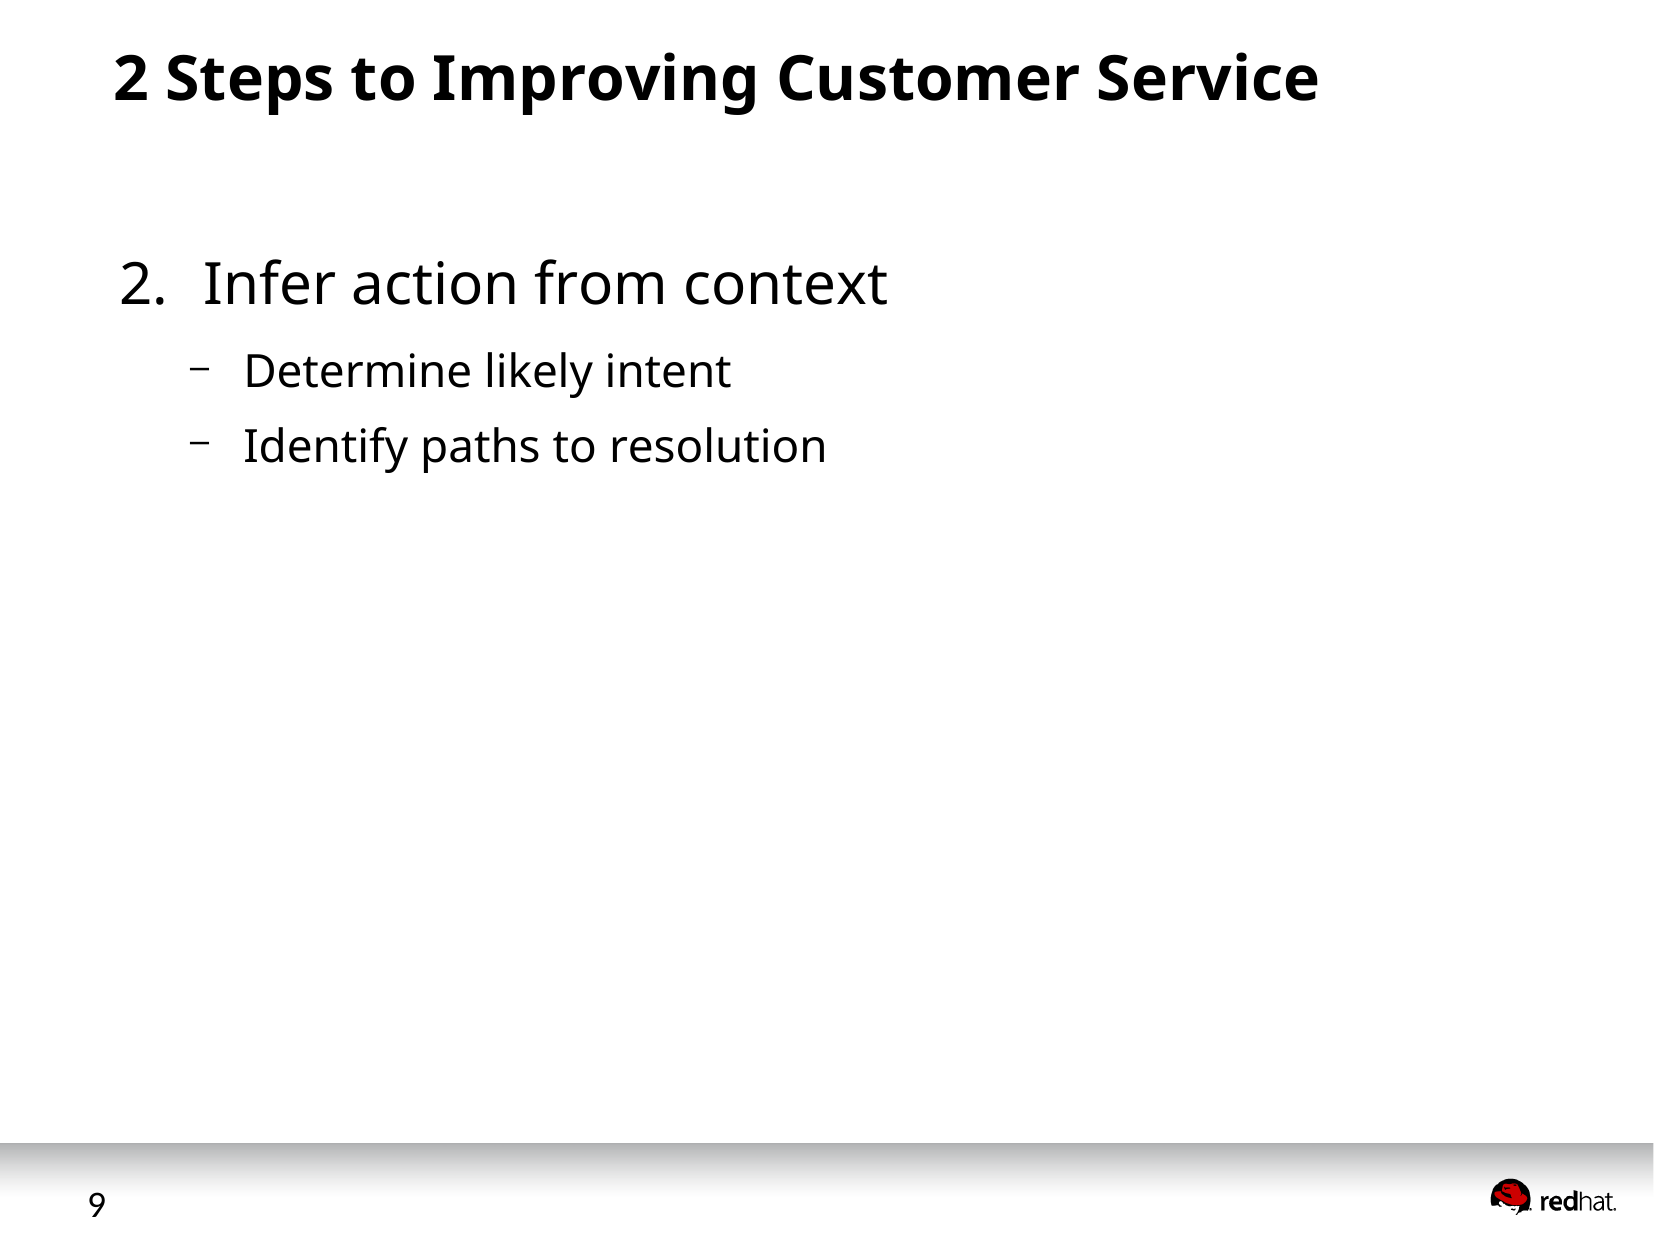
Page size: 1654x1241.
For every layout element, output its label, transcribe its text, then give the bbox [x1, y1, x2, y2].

title 2 Steps to Improving Customer Service [82, 37, 1571, 225]
list Infer action from context Determine likely intent Identify paths to resolution [86, 244, 1575, 1039]
picture [0, 1143, 1654, 1241]
